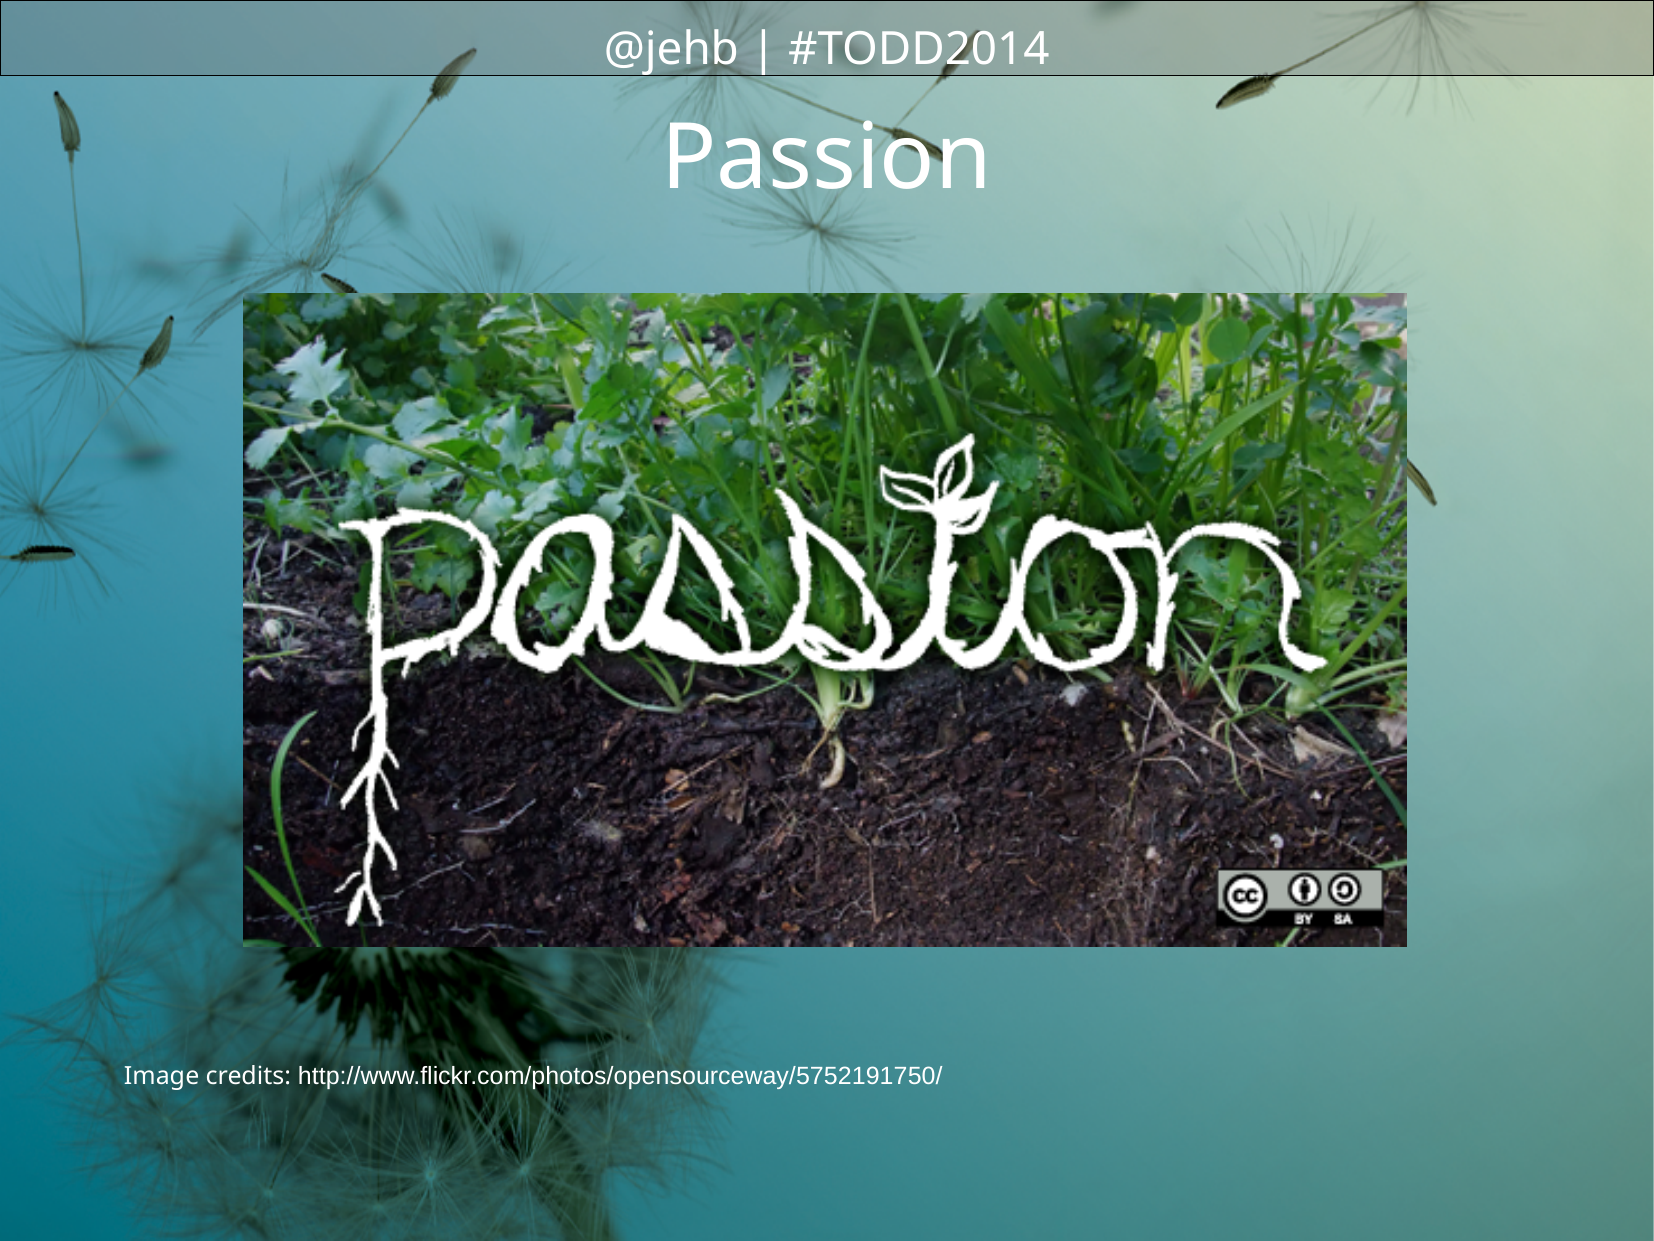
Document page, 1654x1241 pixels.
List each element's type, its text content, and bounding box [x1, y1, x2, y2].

text_box Image credits: http://www.flickr.com/photos/opensourceway/5752191750/ [109, 1050, 961, 1095]
title Passion [82, 49, 1571, 257]
picture [0, 76, 1654, 1241]
